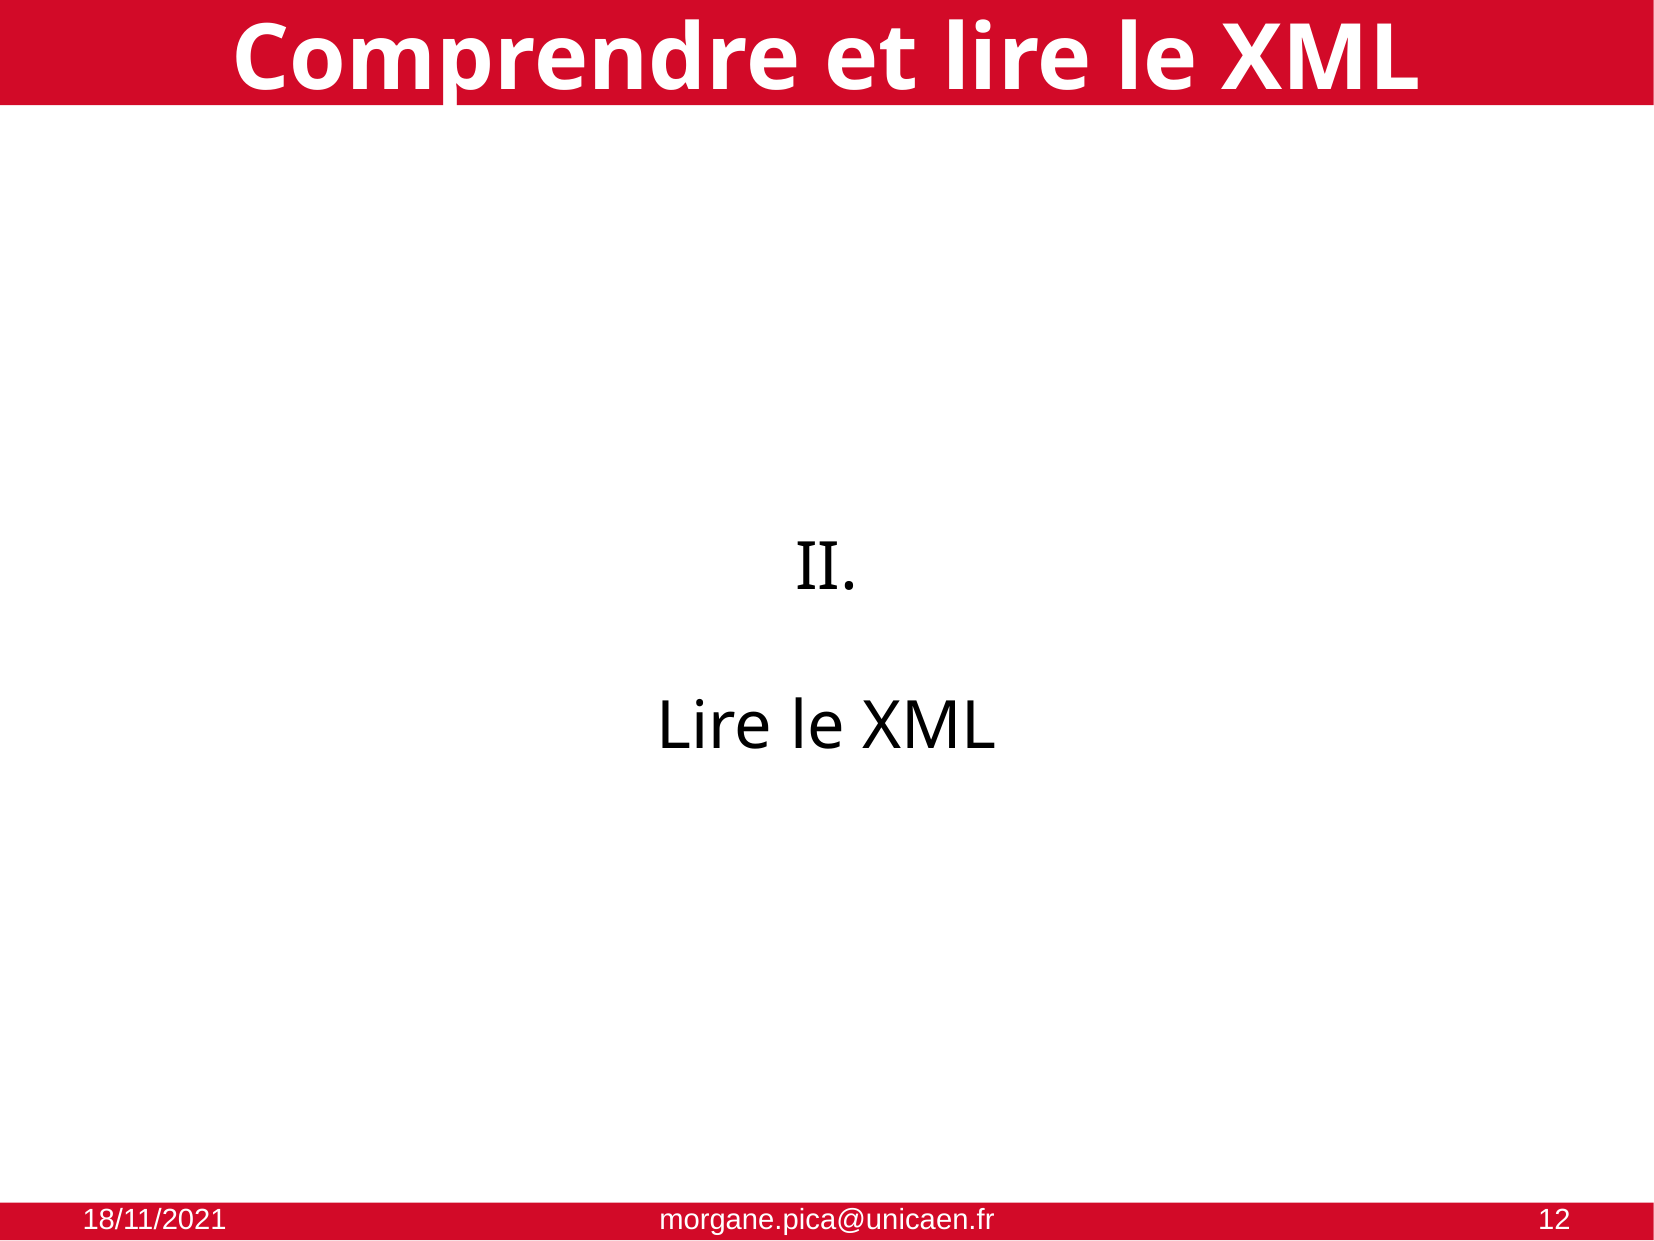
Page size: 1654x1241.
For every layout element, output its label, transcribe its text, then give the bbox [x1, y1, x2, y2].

text_box II. Lire le XML [349, 510, 1305, 806]
title Comprendre et lire le XML [0, 0, 1654, 108]
